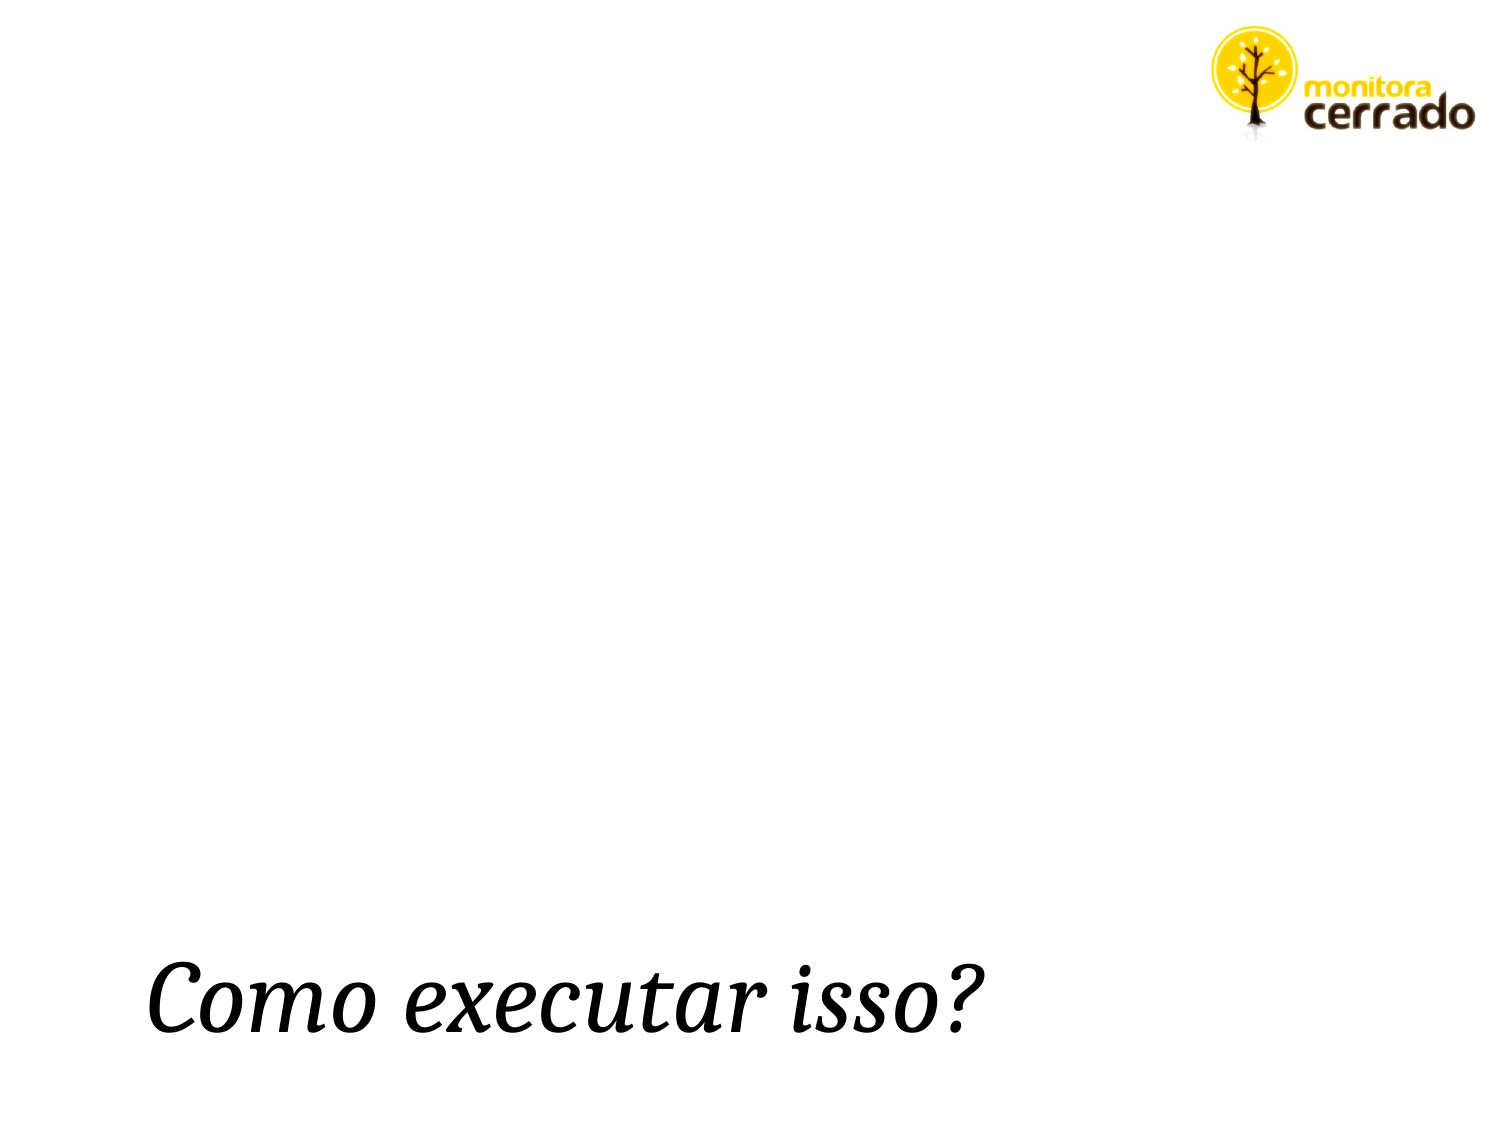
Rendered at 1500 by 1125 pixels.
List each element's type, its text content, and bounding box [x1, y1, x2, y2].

text_box Como executar isso? [131, 921, 1000, 1061]
picture [1208, 23, 1476, 143]
